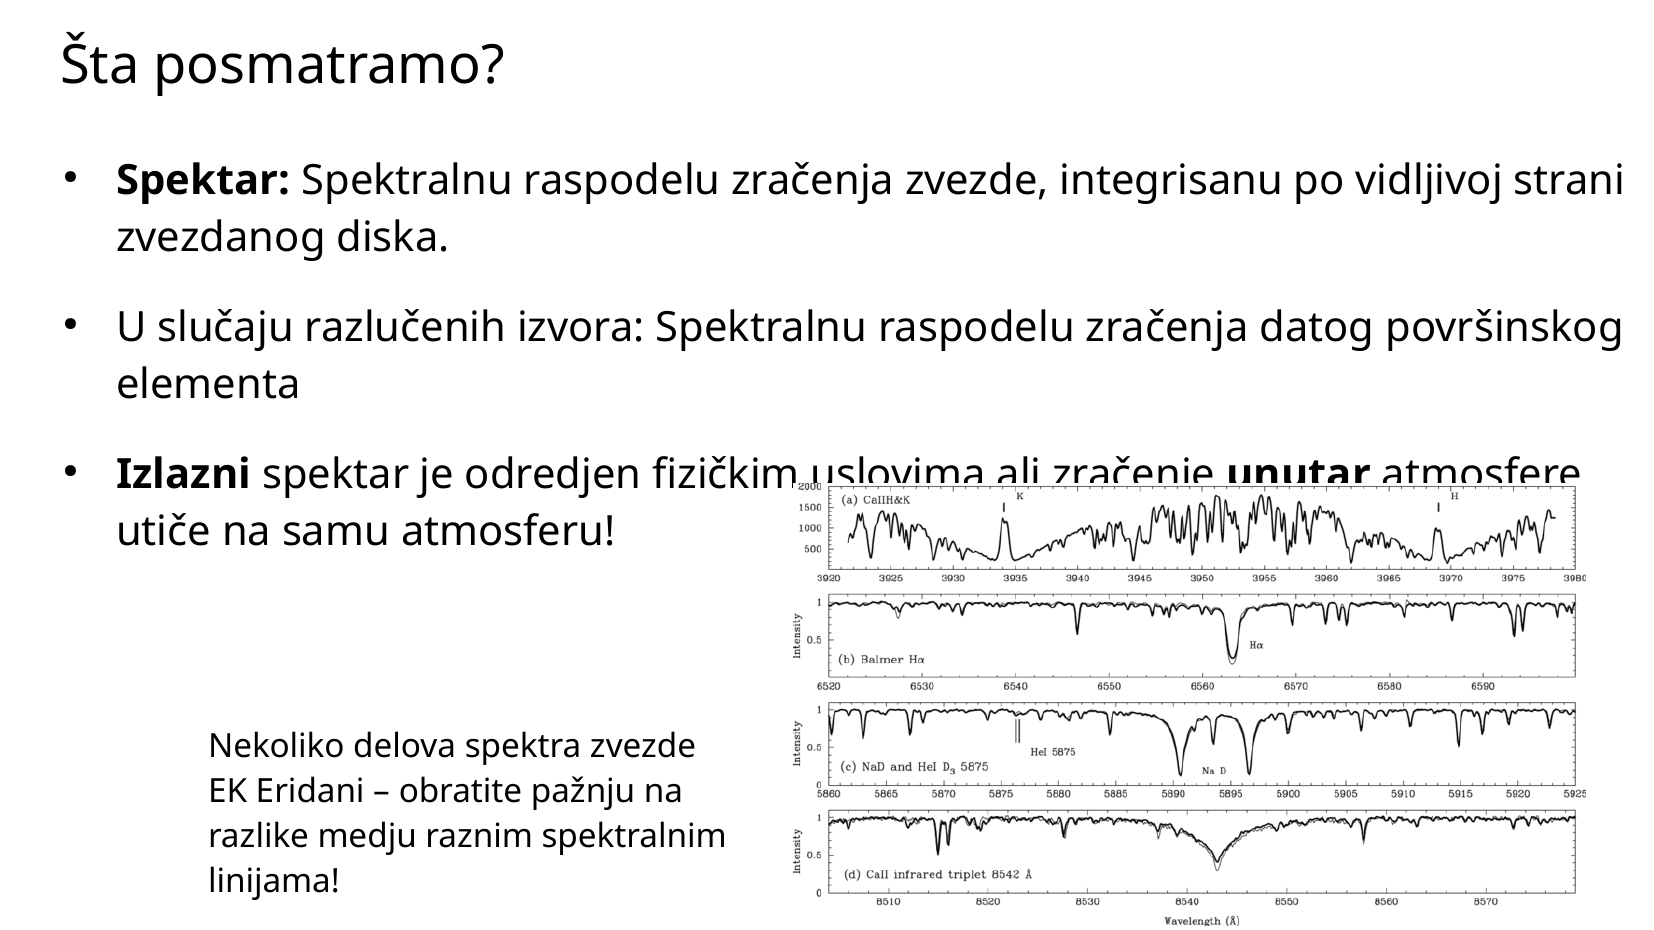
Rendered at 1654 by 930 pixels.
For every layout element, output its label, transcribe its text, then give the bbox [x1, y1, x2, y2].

text_box Nekoliko delova spektra zvezde EK Eridani – obratite pažnju na razlike medju raznim spektralnim linijama! [193, 714, 756, 902]
list Spektar: Spektralnu raspodelu zračenja zvezde, integrisanu po vidljivoj strani zvezdanog diska. U slučaju razlučenih izvora: Spektralnu raspodelu zračenja datog površinskog elementa Izlazni spektar je odredjen fizičkim uslovima ali zračenje unutar atmosfere utiče na samu atmosferu! [45, 149, 1635, 880]
title Šta posmatramo? [59, 13, 1648, 113]
picture [793, 483, 1586, 926]
